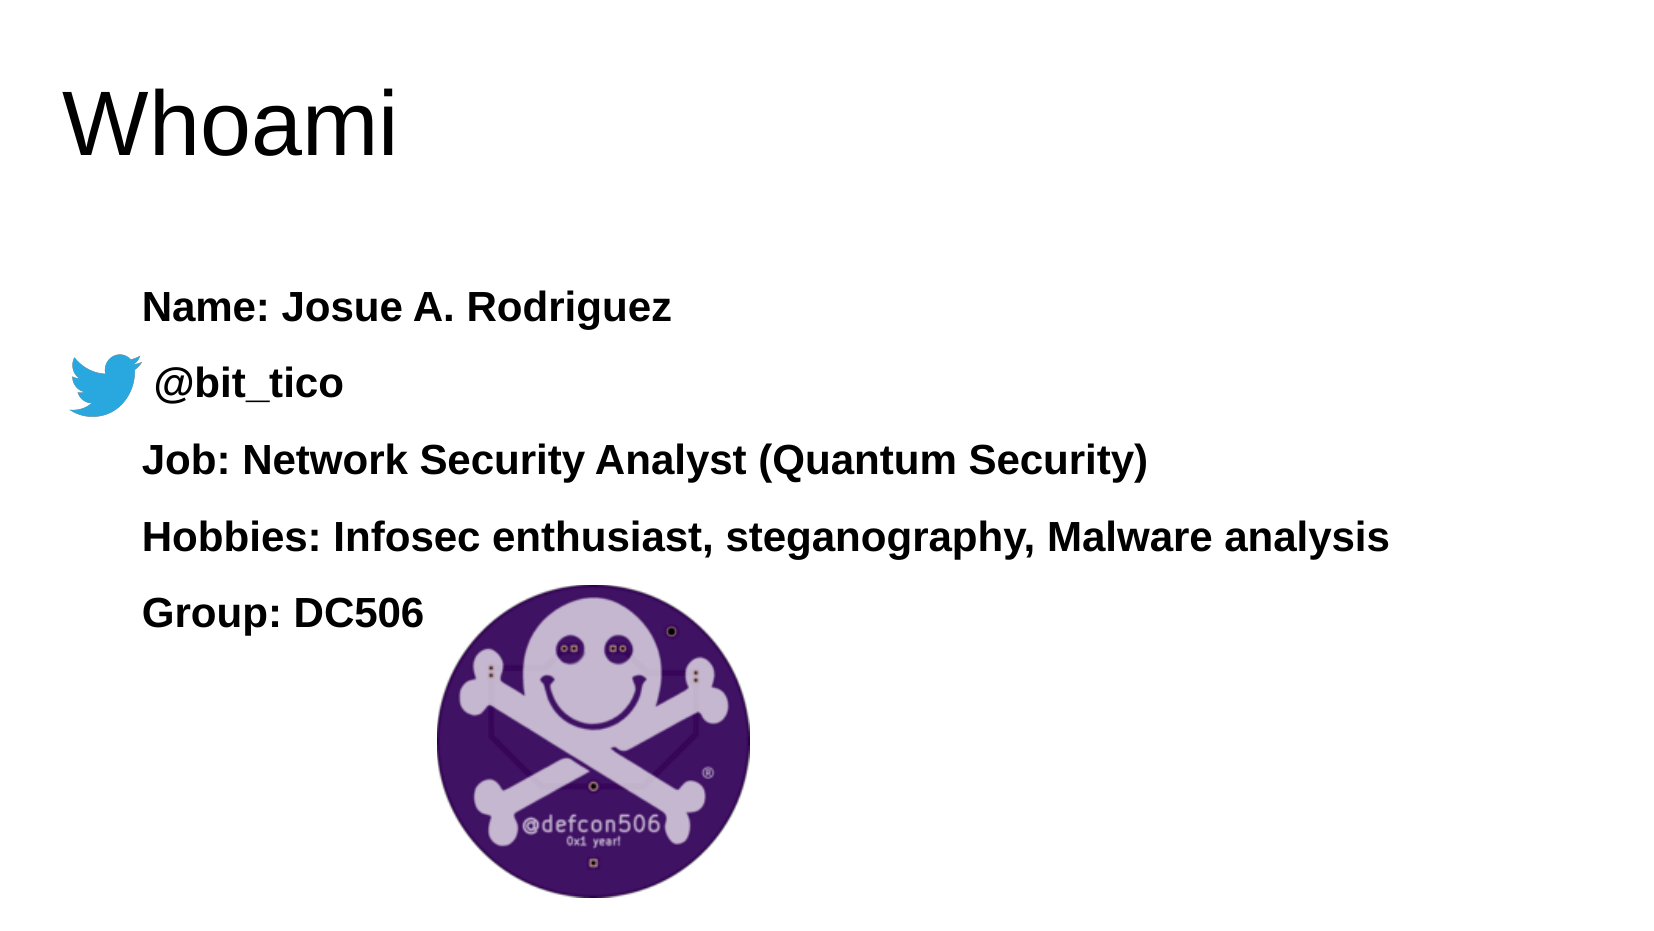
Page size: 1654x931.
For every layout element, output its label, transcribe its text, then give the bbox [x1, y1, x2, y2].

title Whoami [62, 69, 465, 178]
list Name: Josue A. Rodriguez @bit_tico Job: Network Security Analyst (Quantum Security) Hobbies: Infosec enthusiast, steganography, Malware analysis Group: DC506 [141, 283, 1512, 710]
picture [23, 320, 189, 451]
picture [437, 585, 750, 898]
